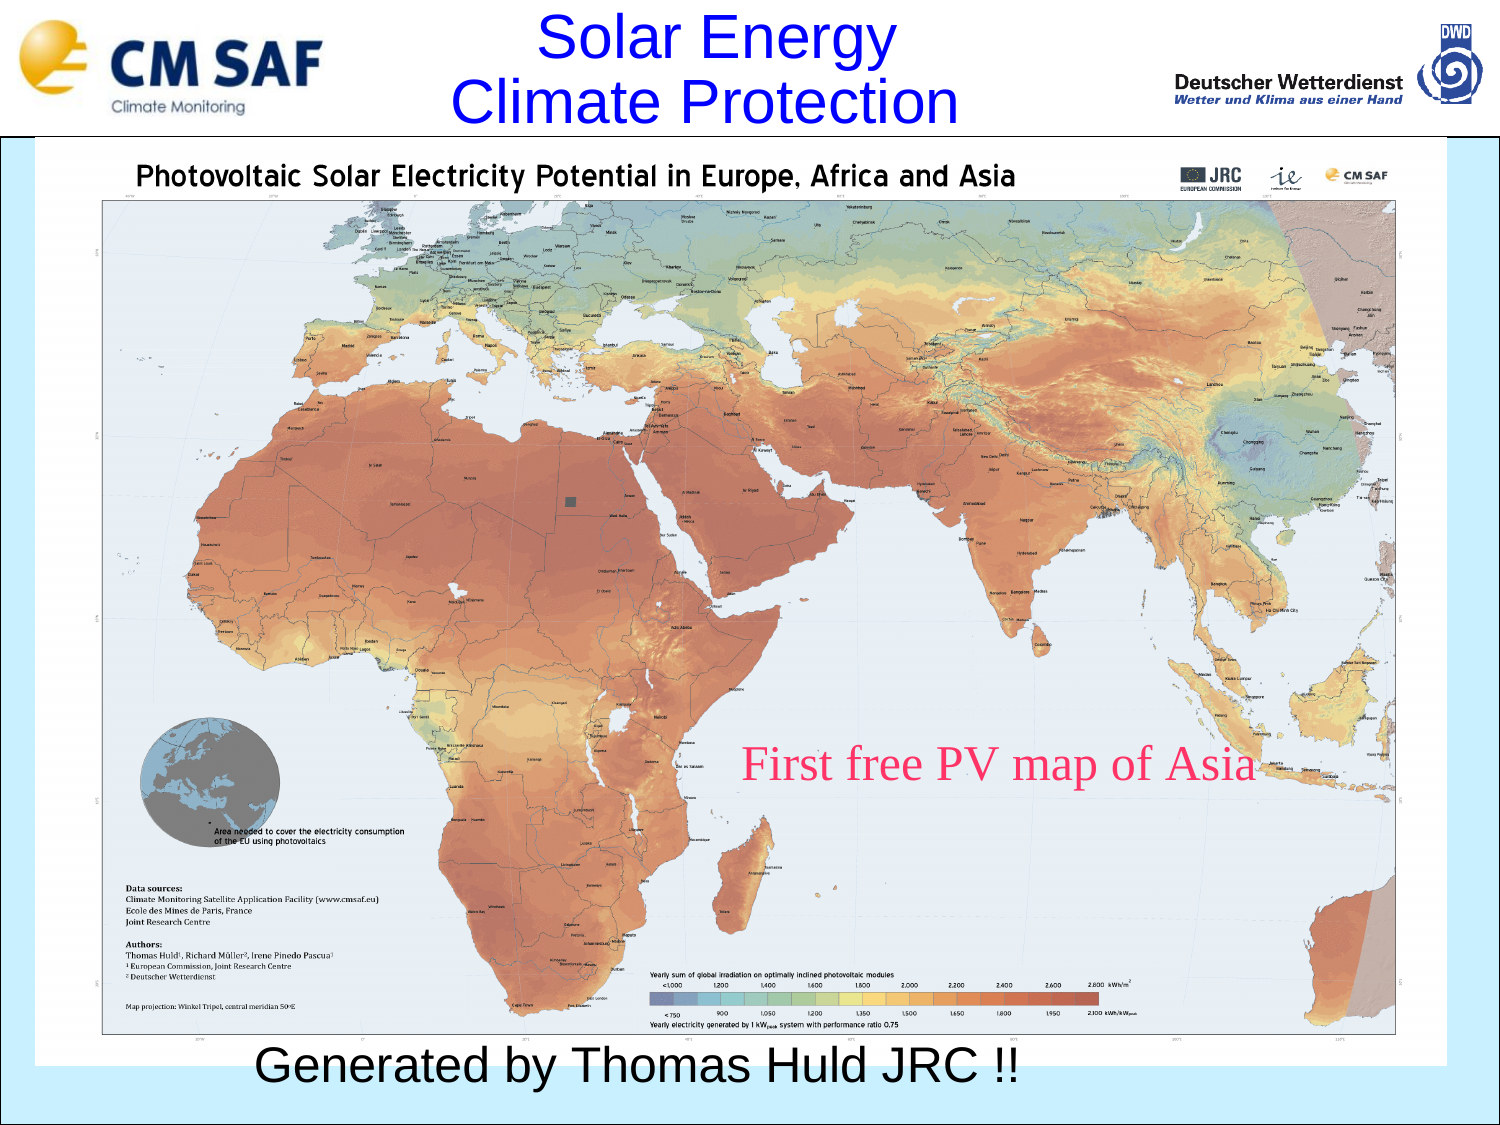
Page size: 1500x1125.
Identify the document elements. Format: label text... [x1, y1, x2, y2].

picture [35, 137, 1447, 1066]
text_box First free PV map of Asia [726, 732, 1273, 798]
text_box Solar Energy Climate Protection [312, 7, 1500, 86]
picture [1175, 86, 1483, 104]
text_box Generated by Thomas Huld JRC !! [239, 1034, 1036, 1100]
picture [17, 19, 325, 117]
